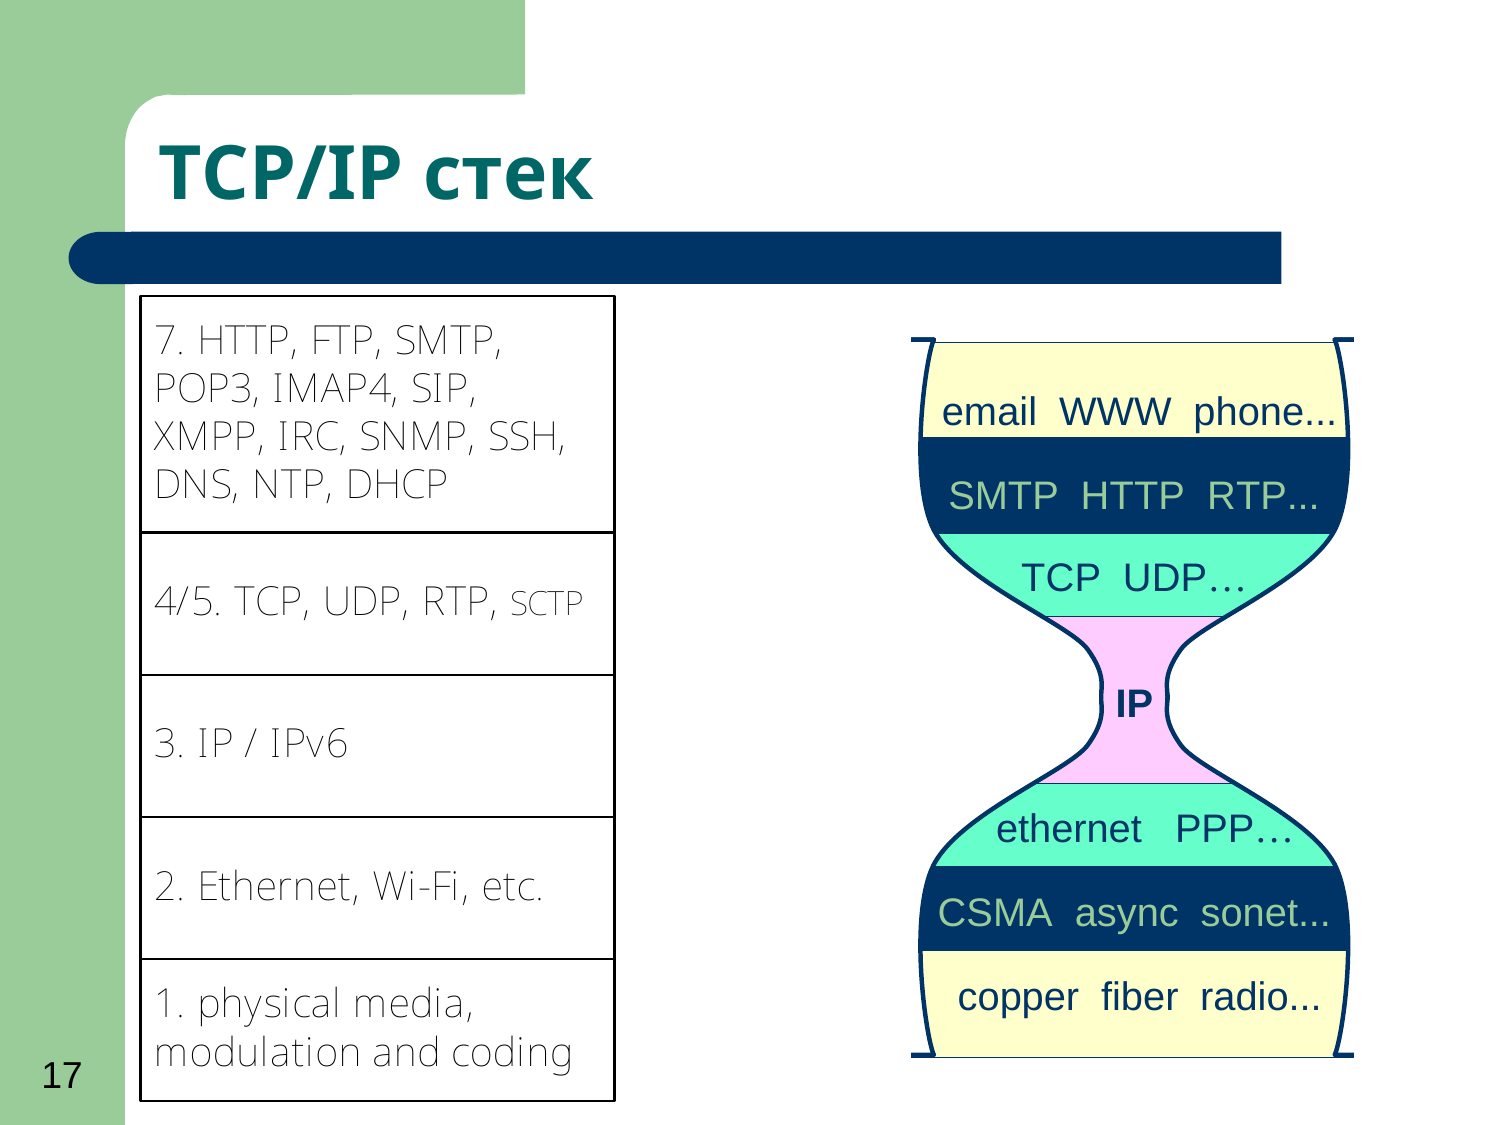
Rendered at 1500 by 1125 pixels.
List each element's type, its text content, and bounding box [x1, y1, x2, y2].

list [137, 290, 1400, 1107]
title TCP/IP стек [143, 109, 1427, 224]
picture [879, 290, 1391, 1106]
picture [135, 290, 620, 1106]
